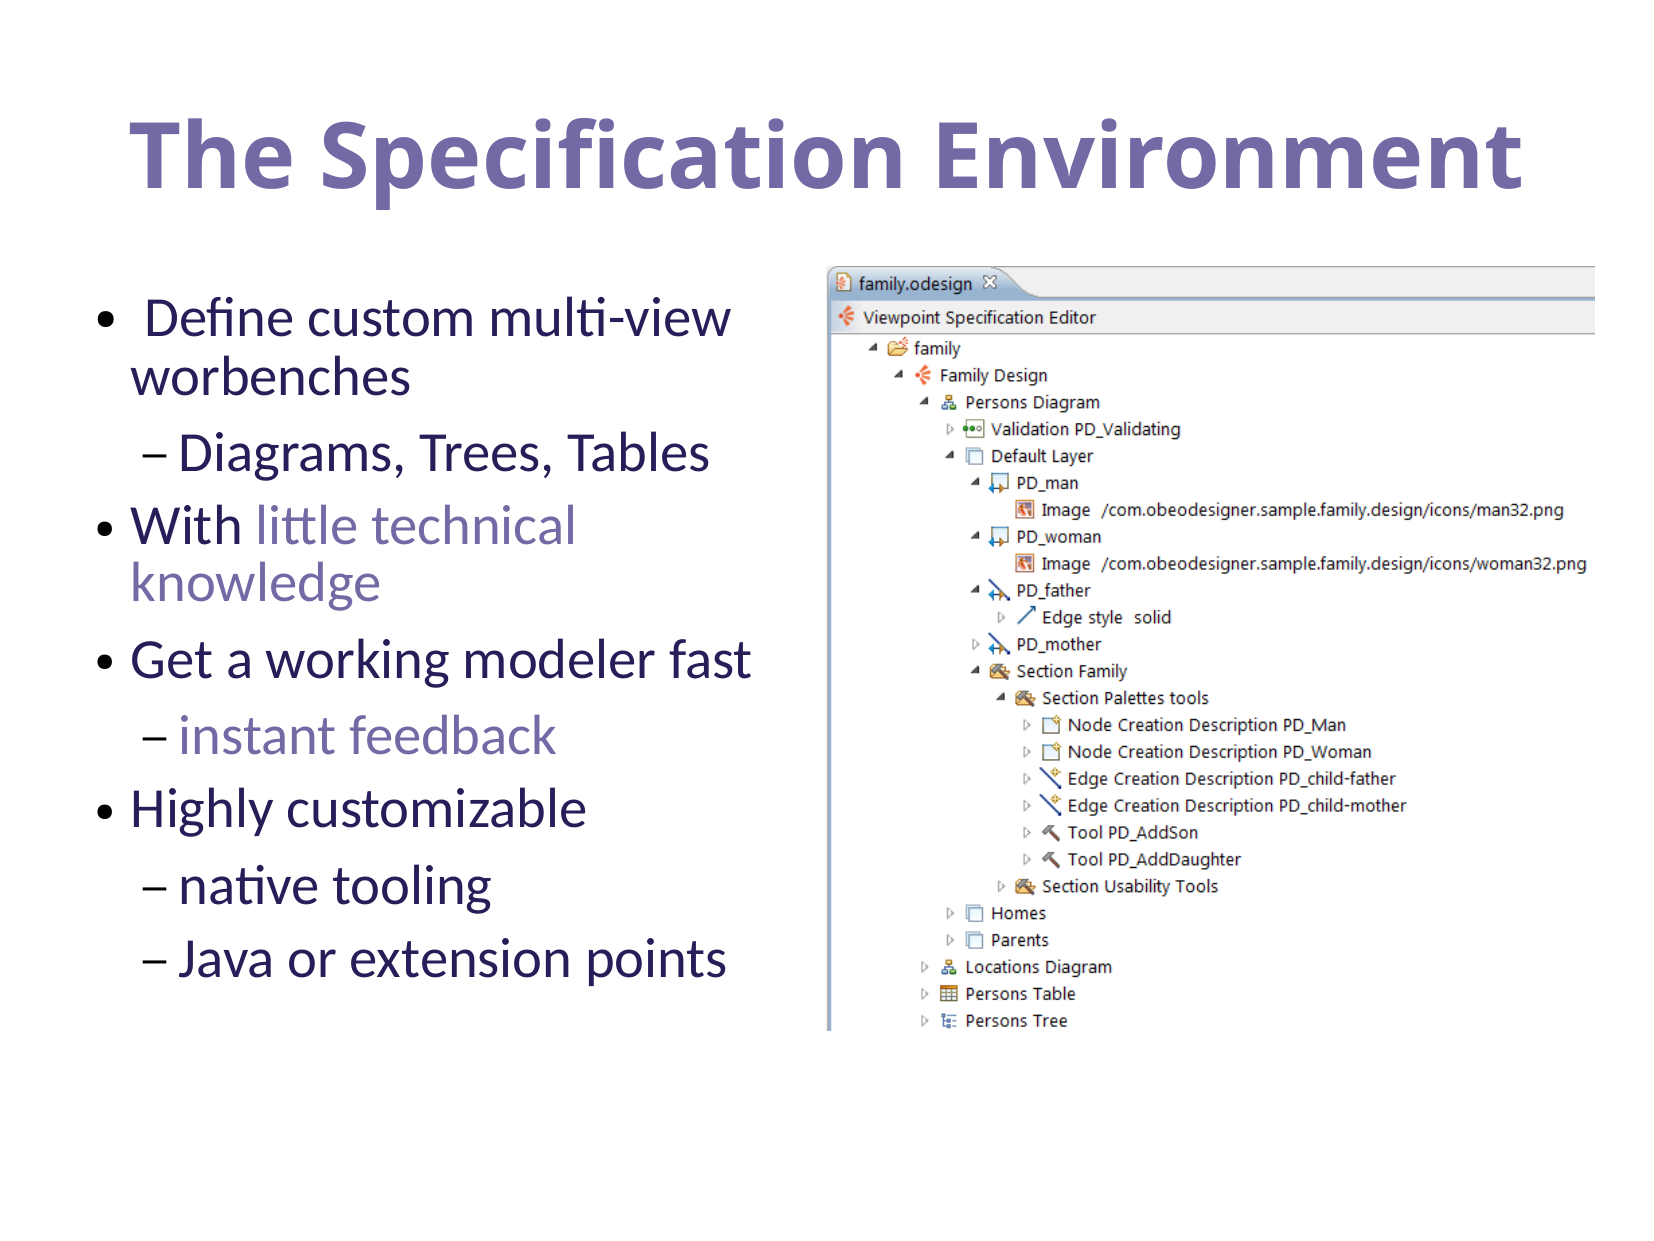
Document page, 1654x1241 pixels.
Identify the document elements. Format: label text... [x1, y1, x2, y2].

title The Specification Environment [82, 49, 1571, 257]
list Define custom multi-view worbenches Diagrams, Trees, Tables With little technical knowledge Get a working modeler fast instant feedback Highly customizable native tooling Java or extension points [82, 290, 809, 1010]
picture [826, 266, 1595, 1031]
